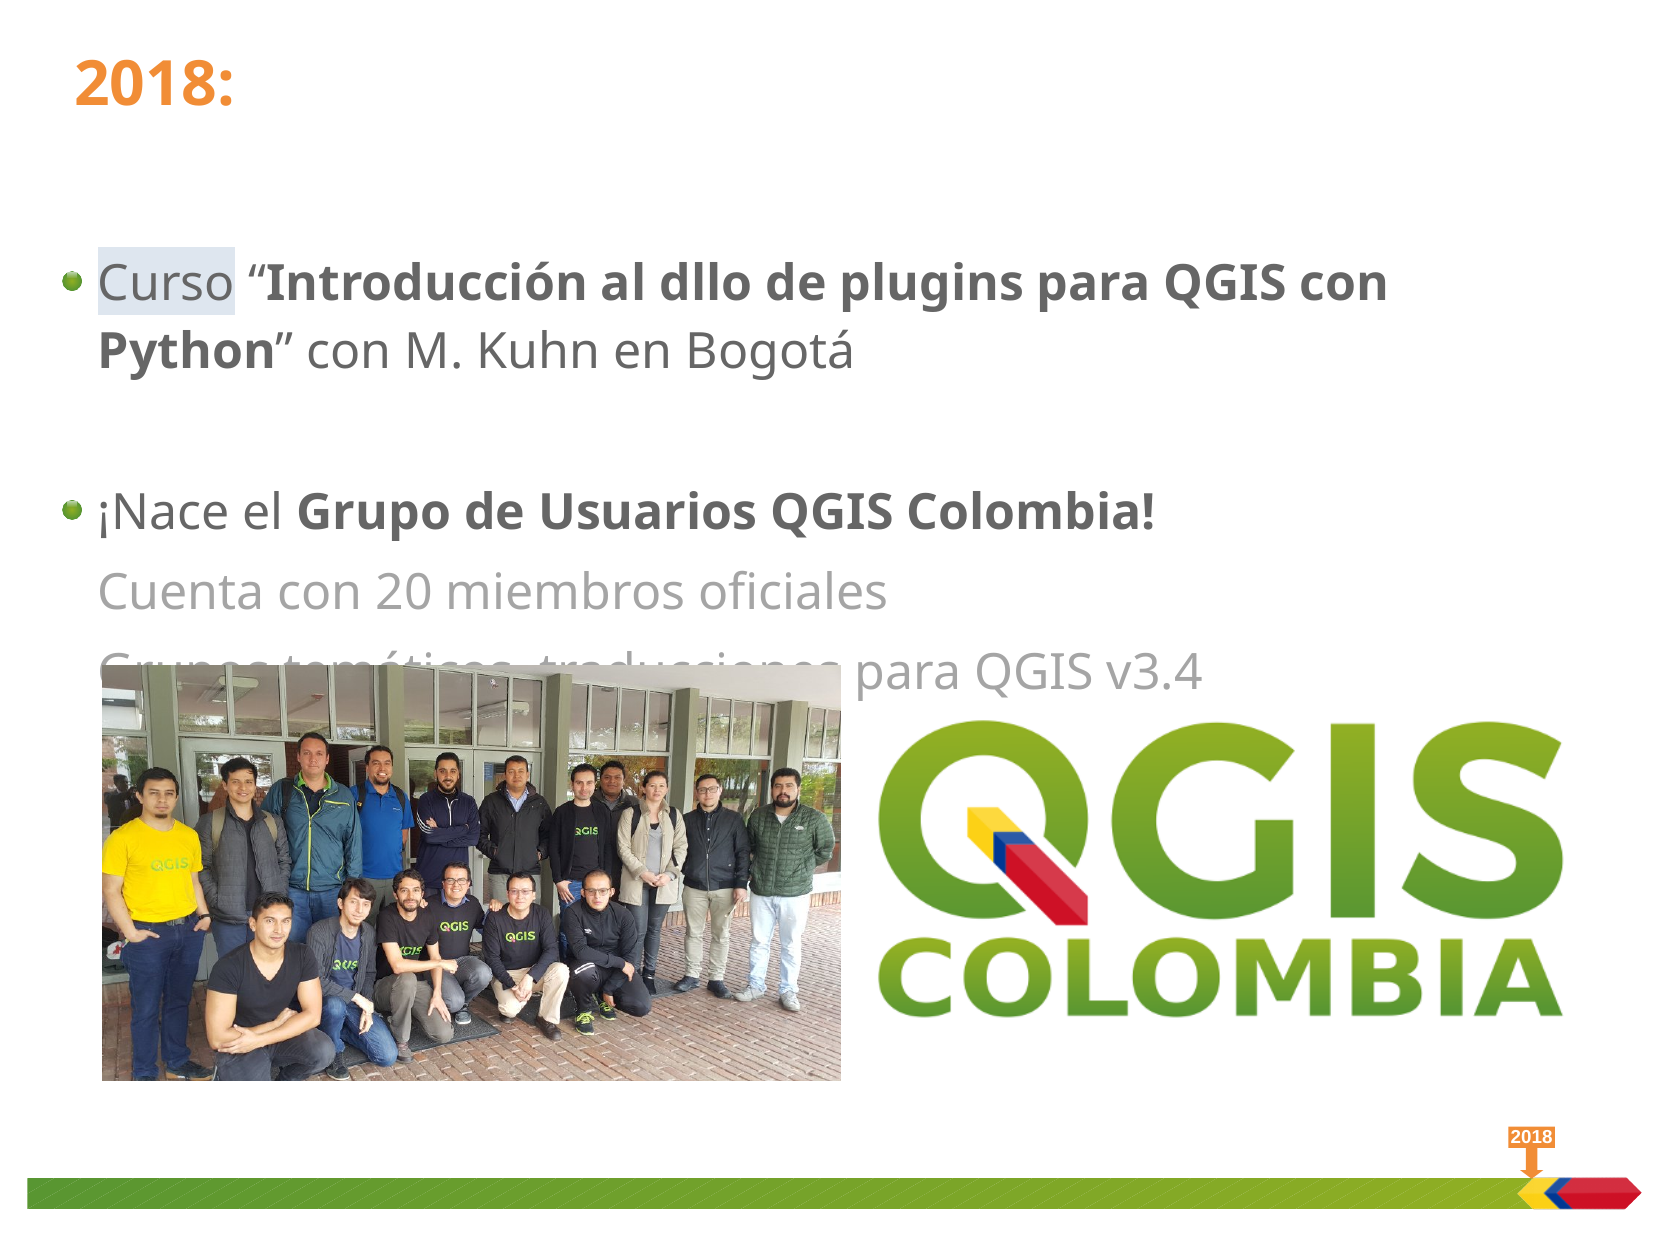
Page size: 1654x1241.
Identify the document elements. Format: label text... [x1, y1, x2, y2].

picture [1517, 1131, 1642, 1241]
text_box 2018 [1508, 1126, 1555, 1179]
picture [102, 665, 1609, 1081]
text_box Curso “Introducción al dllo de plugins para QGIS con Python” con M. Kuhn en Bogotá ¡Nace el Grupo de Usuarios QGIS Colombia! Cuenta con 20 miembros oficiales Grupos temáticos, traducciones para QGIS v3.4 [46, 159, 1605, 1118]
title 2018: [74, 45, 1599, 118]
text_box [27, 1178, 1532, 1209]
